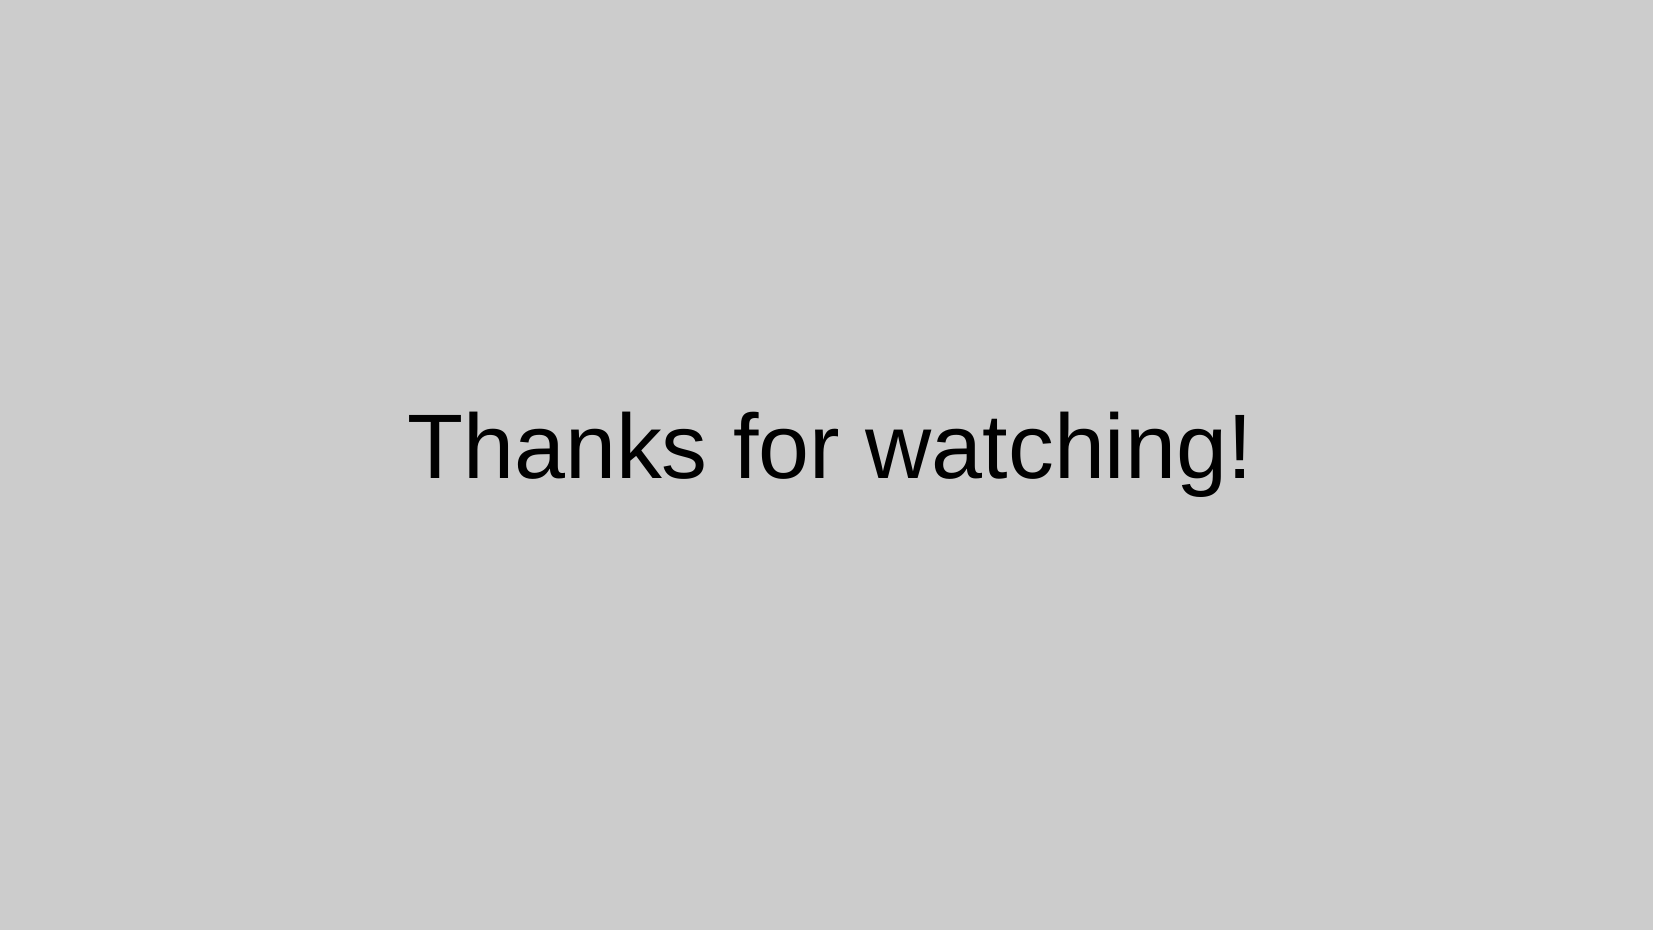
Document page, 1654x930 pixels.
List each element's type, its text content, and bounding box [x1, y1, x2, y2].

title Thanks for watching! [86, 369, 1575, 525]
